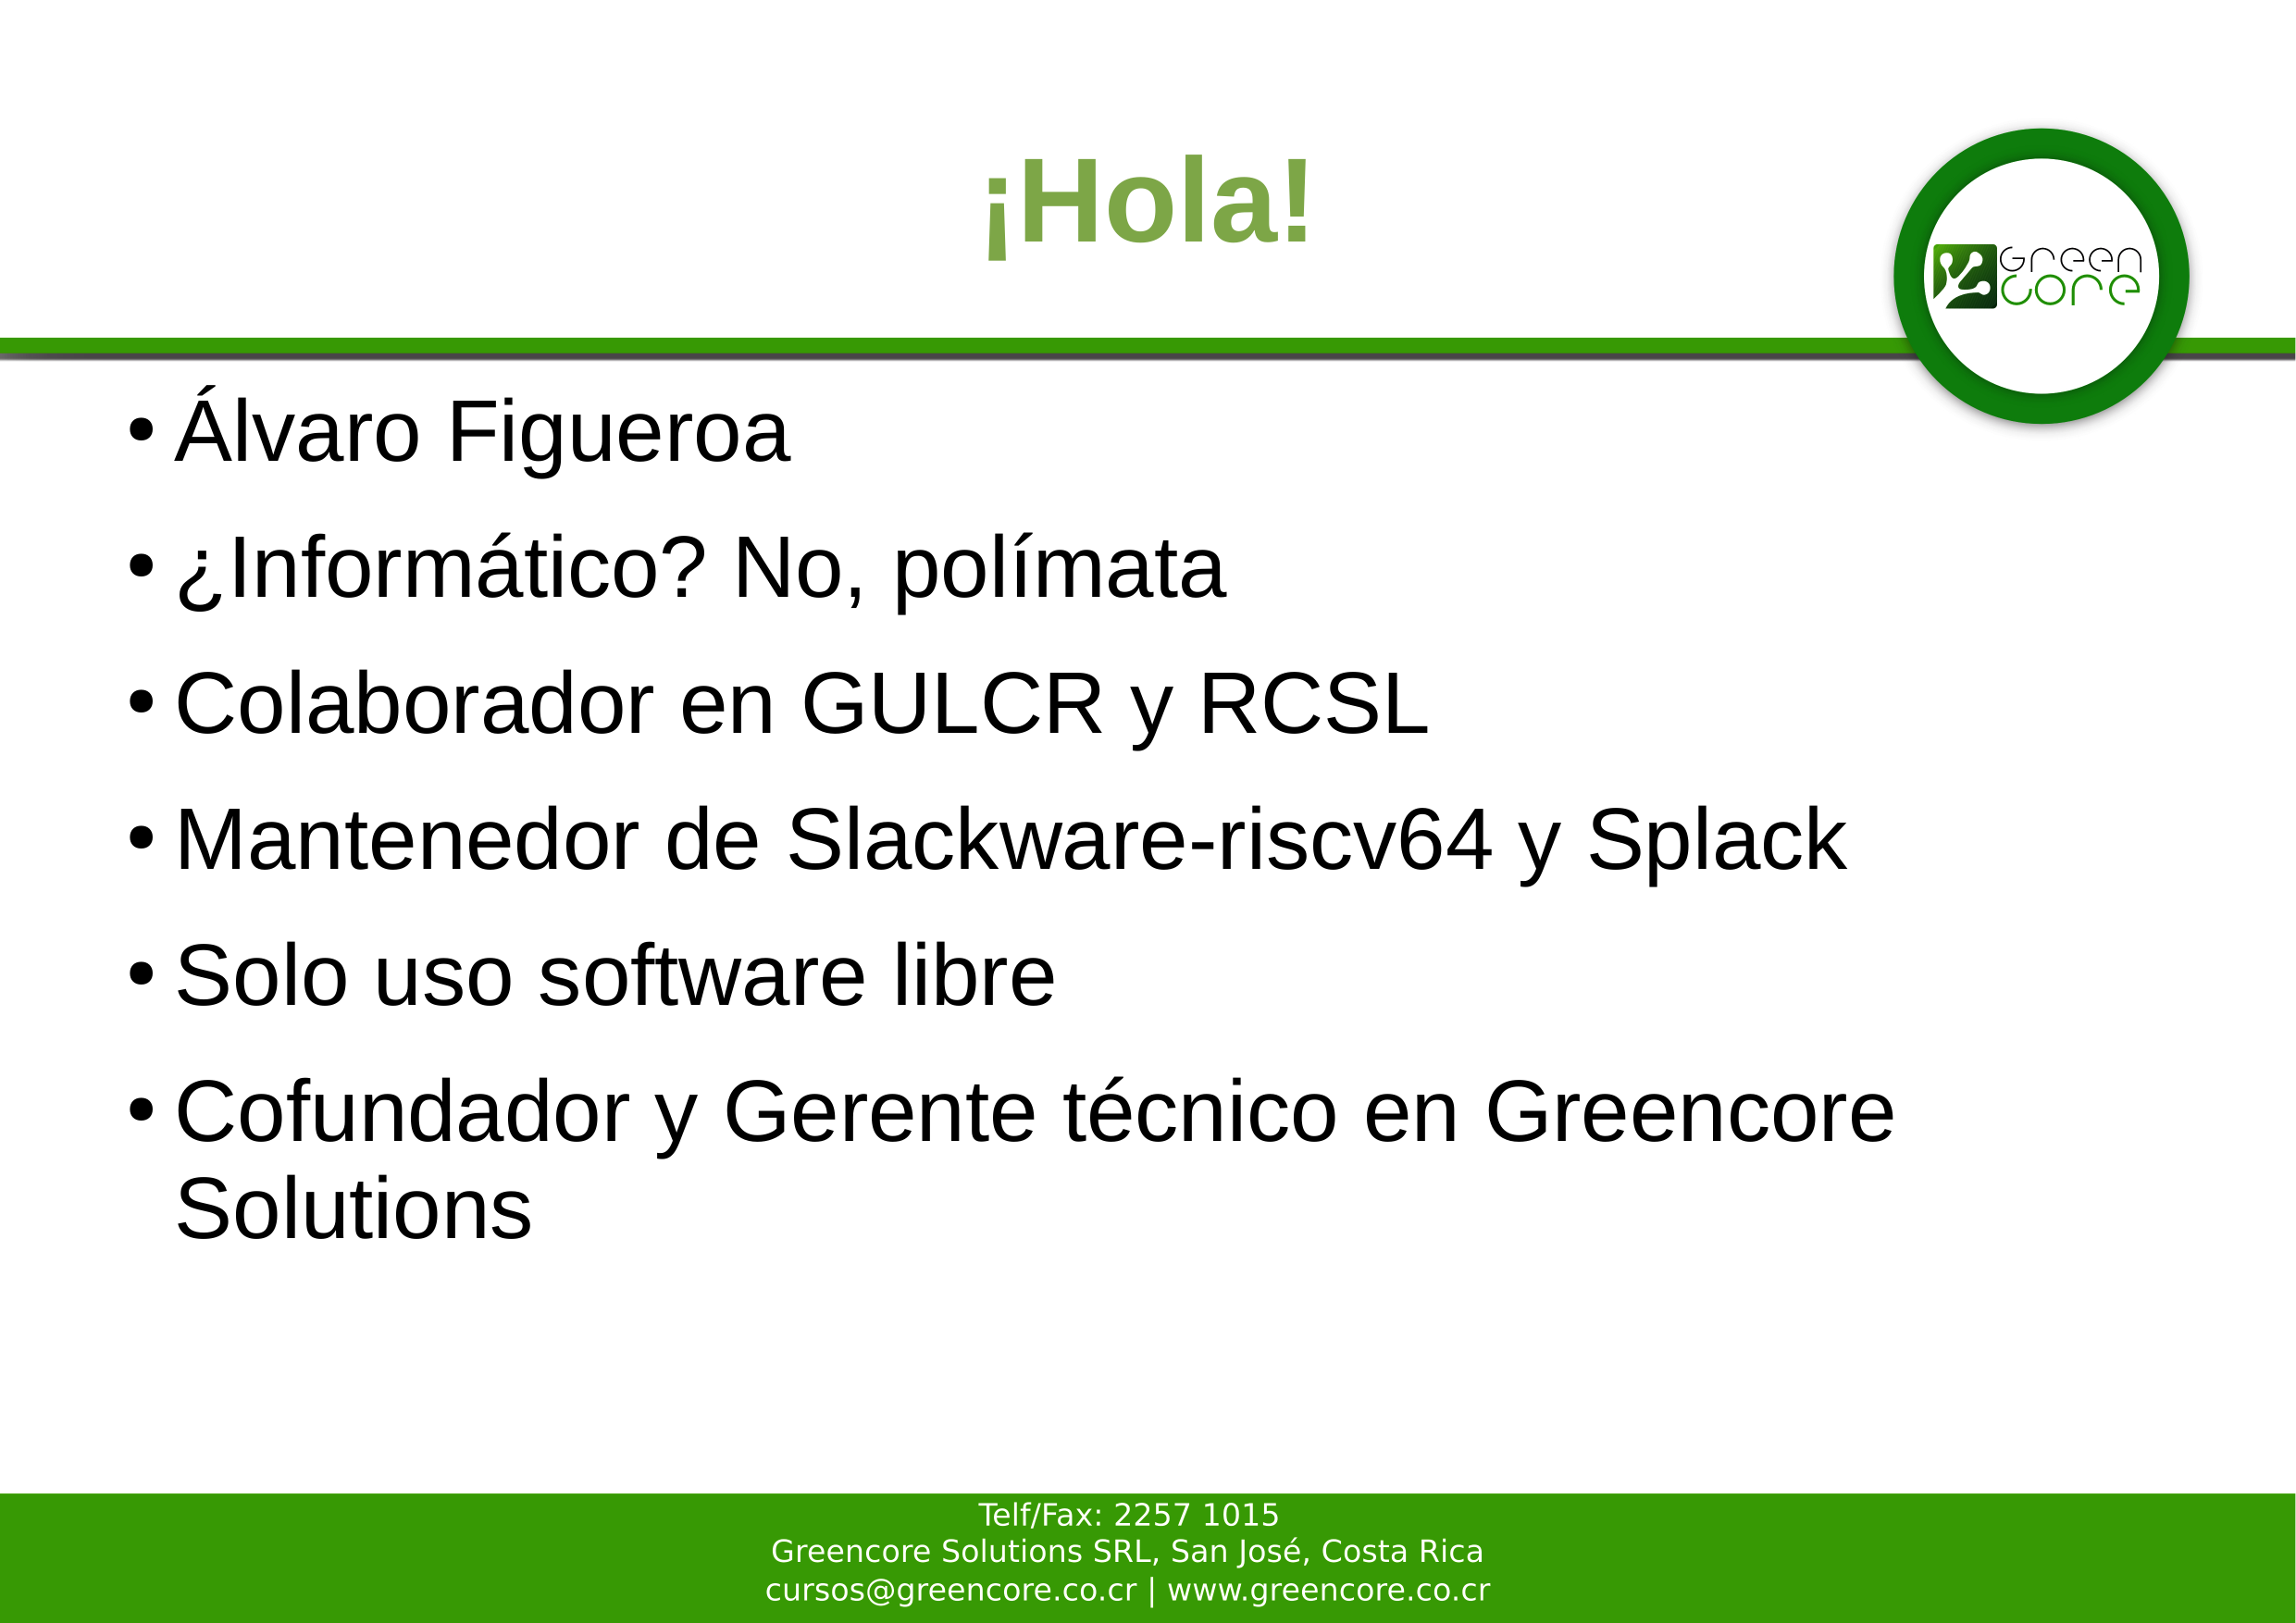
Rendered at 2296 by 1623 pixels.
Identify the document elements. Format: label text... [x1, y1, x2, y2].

picture [0, 0, 2296, 1623]
list Álvaro Figueroa ¿Informático? No, polímata Colaborador en GULCR y RCSL Mantenedor de Slackware-riscv64 y Splack Solo uso software libre Cofundador y Gerente técnico en Greencore Solutions [109, 382, 2176, 1492]
title ¡Hola! [115, 64, 2181, 336]
